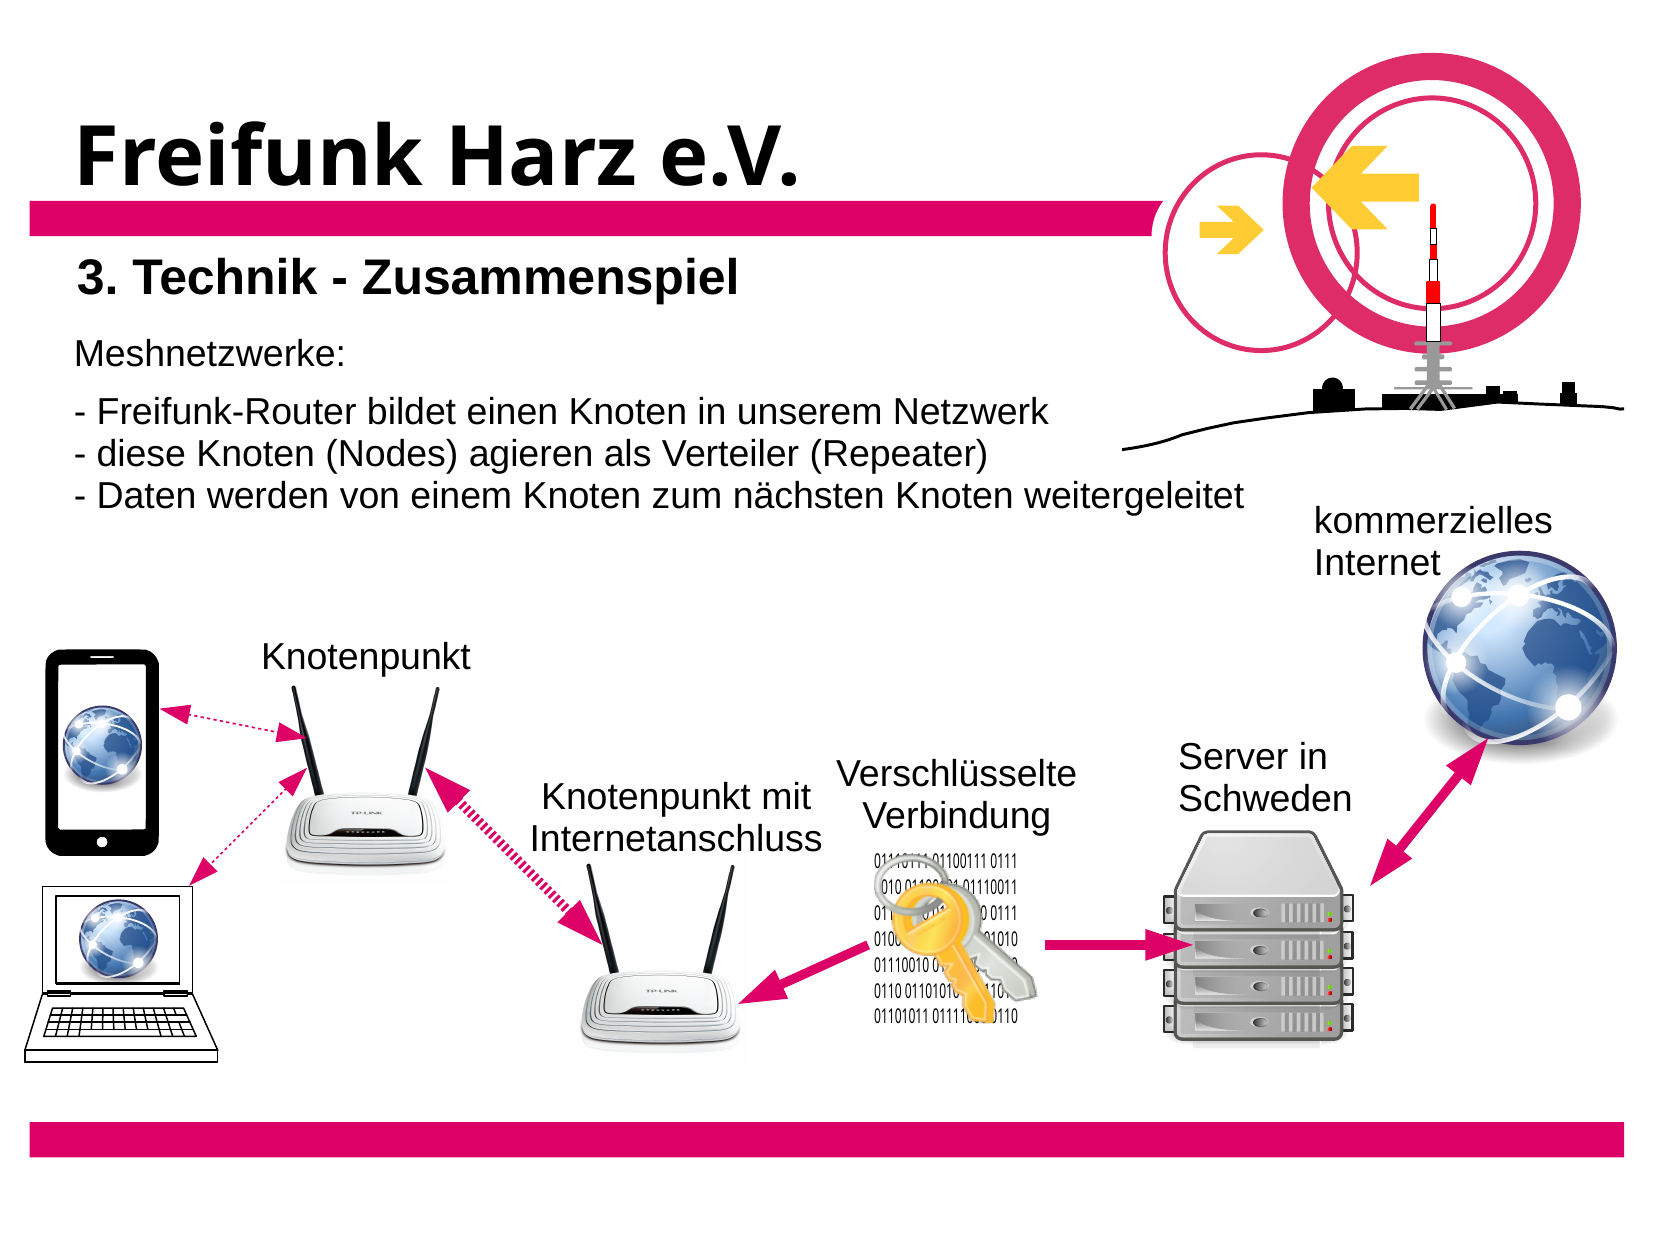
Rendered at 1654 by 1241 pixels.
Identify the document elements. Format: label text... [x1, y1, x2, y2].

text_box Verschlüsselte Verbindung [809, 744, 1105, 886]
picture [44, 648, 160, 857]
text_box Knotenpunkt [218, 628, 514, 709]
text_box kommerzielles Internet [1418, 491, 1654, 591]
picture [572, 206, 1635, 1241]
picture [24, 885, 219, 1063]
text_box Knotenpunkt mit Internetanschluss [513, 767, 602, 886]
picture [277, 709, 455, 886]
text_box Meshnetzwerke: - Freifunk-Router bildet einen Knoten in unserem Netzwerk - diese Knoten (Nodes) agieren als Verteiler (Repeater) - Daten werden von einem Knoten zum nächsten Knoten weitergeleitet [59, 324, 602, 609]
subtitle 3. Technik - Zusammenspiel [76, 218, 602, 324]
